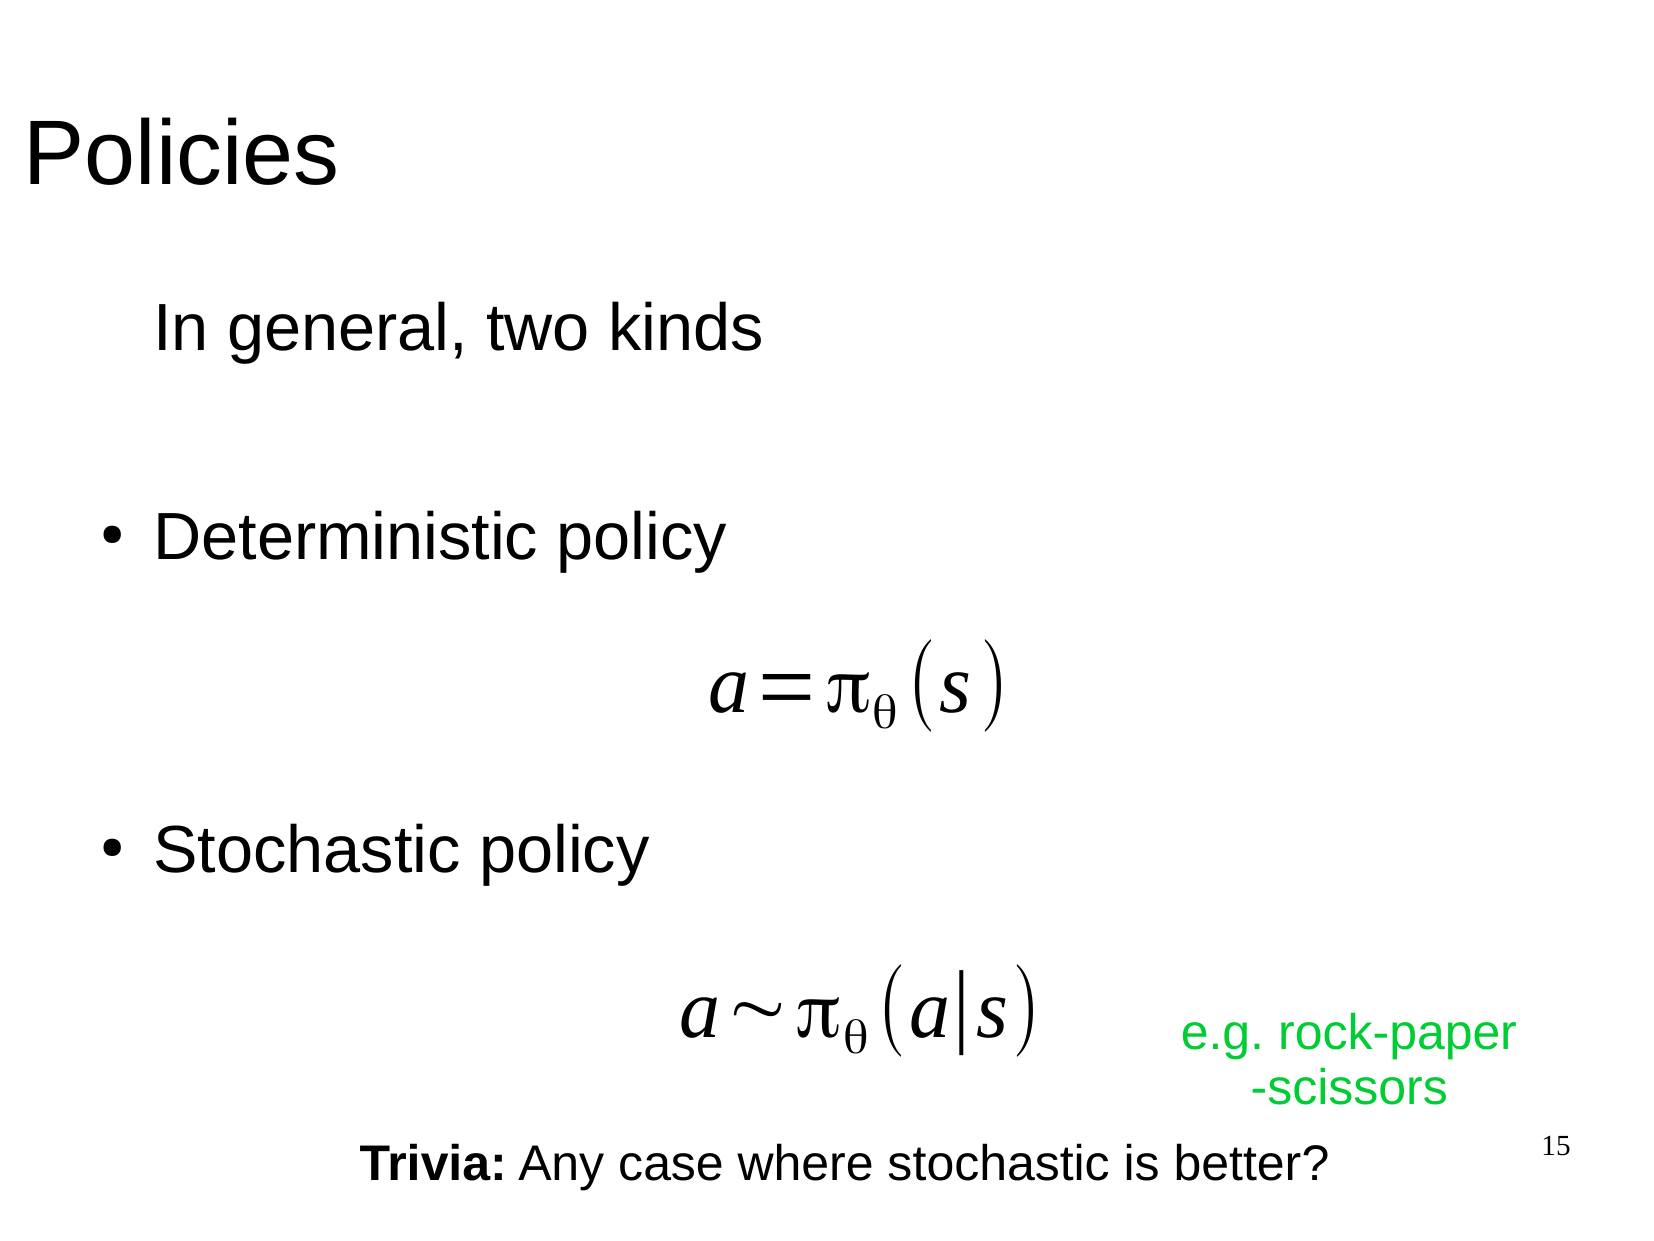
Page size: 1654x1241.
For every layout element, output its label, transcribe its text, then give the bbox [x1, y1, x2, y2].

text_box Trivia: Any case where stochastic is better? [177, 1128, 1513, 1200]
chart [658, 958, 1060, 1060]
title Policies [23, 49, 1512, 257]
list In general, two kinds Deterministic policy Stochastic policy [82, 290, 1571, 1010]
text_box e.g. rock-paper -scissors [1166, 996, 1533, 1125]
chart [688, 633, 1025, 736]
